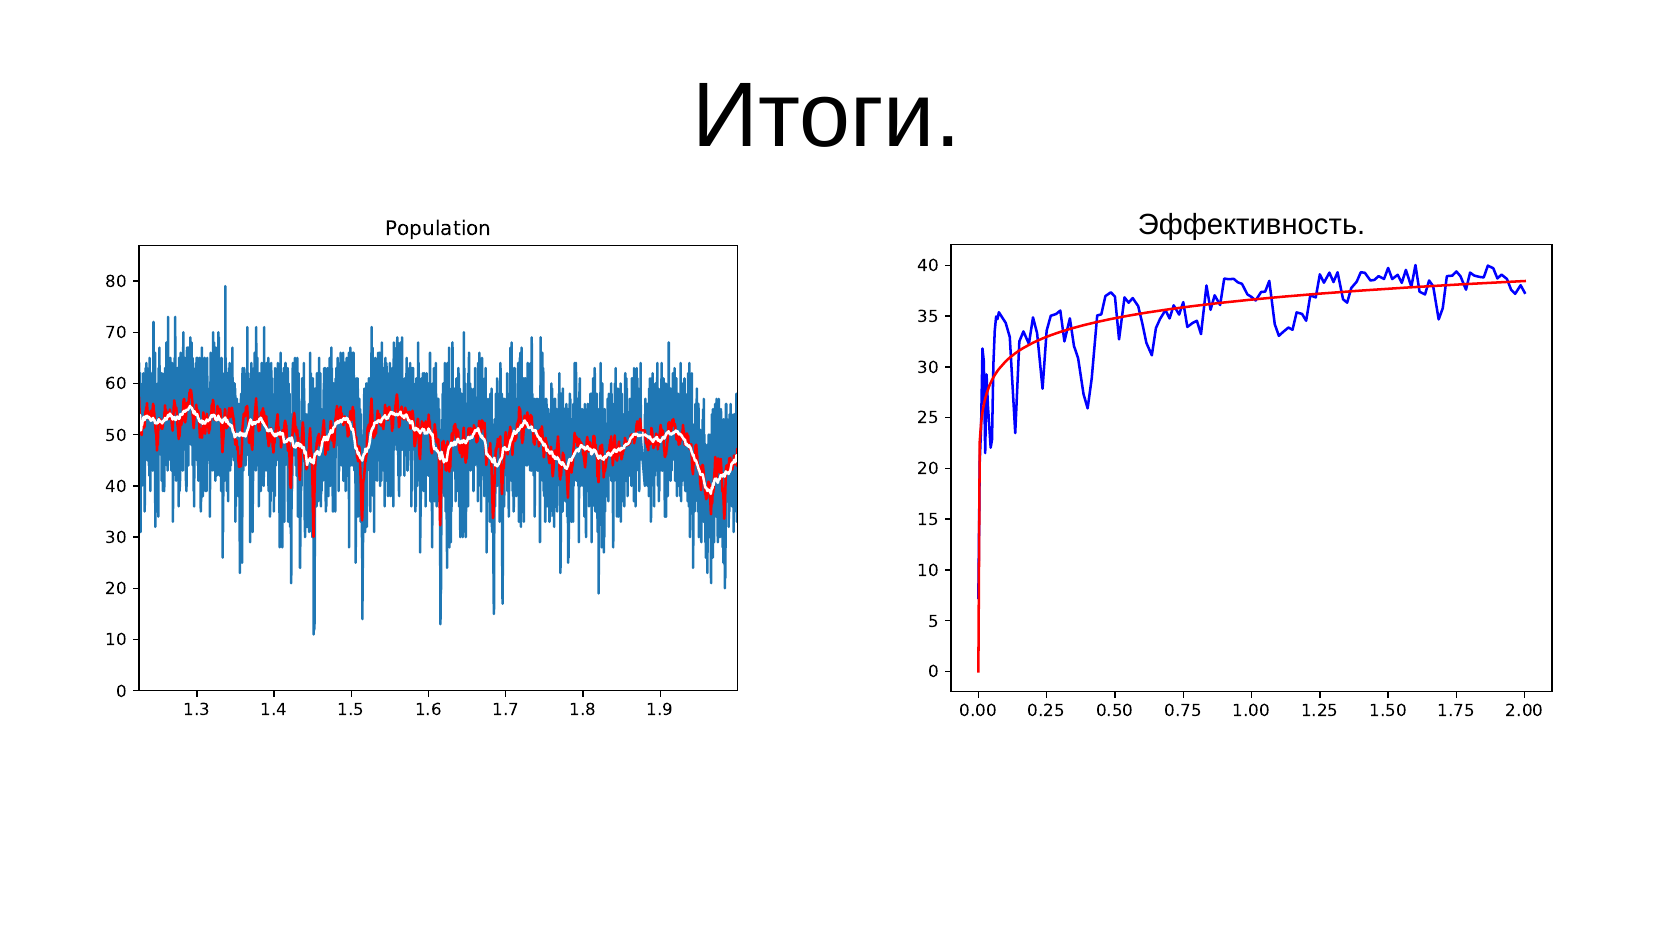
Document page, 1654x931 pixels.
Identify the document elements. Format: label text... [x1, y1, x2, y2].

title Итоги. [82, 37, 1571, 193]
picture [854, 174, 1630, 756]
picture [42, 175, 815, 755]
text_box Эффективность. [968, 200, 1536, 249]
